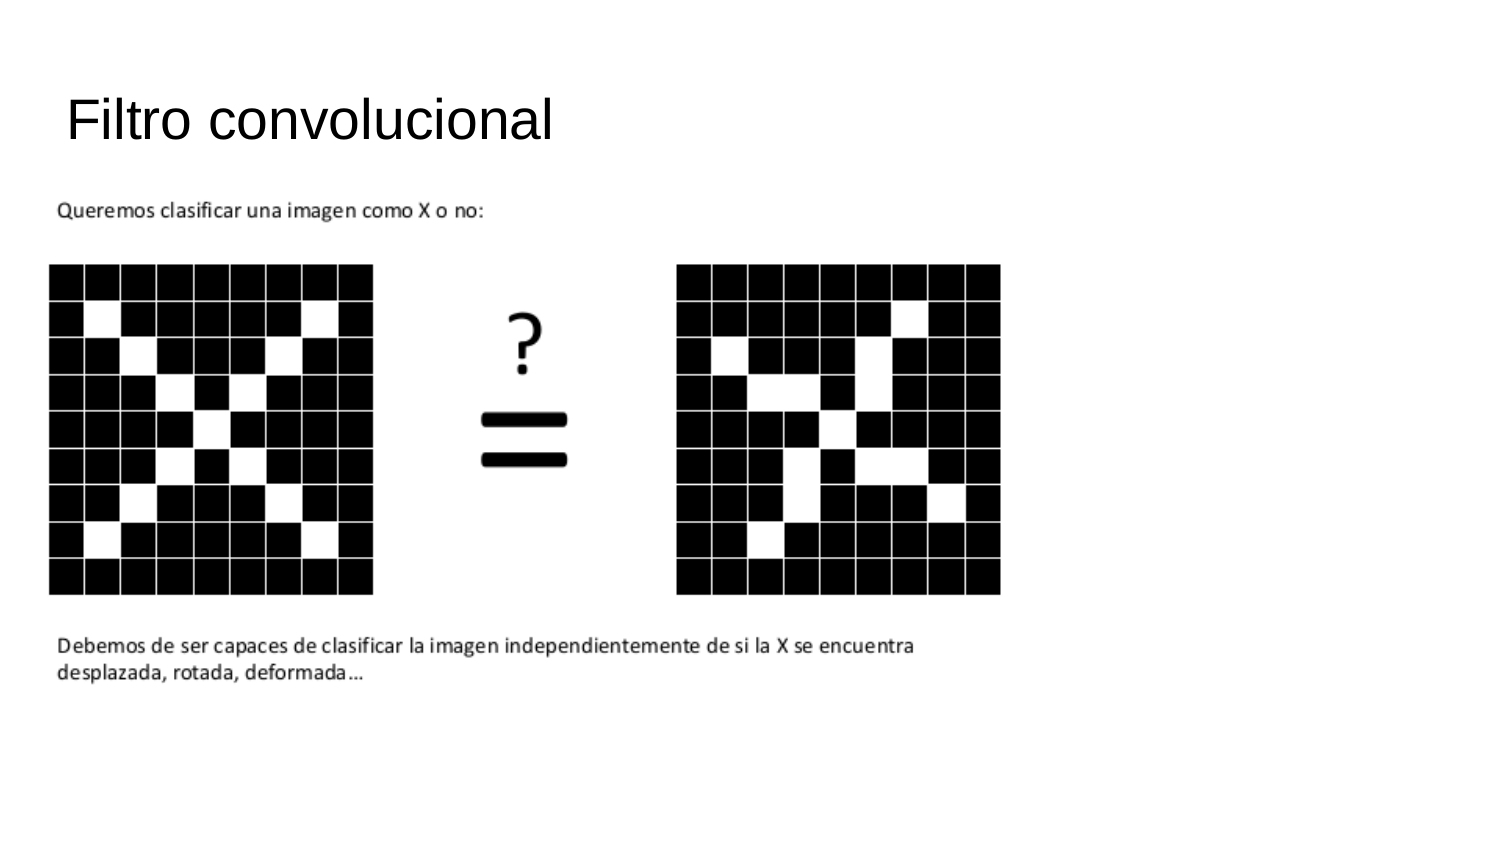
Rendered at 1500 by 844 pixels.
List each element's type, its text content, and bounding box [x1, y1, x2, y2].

title Filtro convolucional [51, 72, 1449, 167]
picture [40, 188, 1043, 711]
